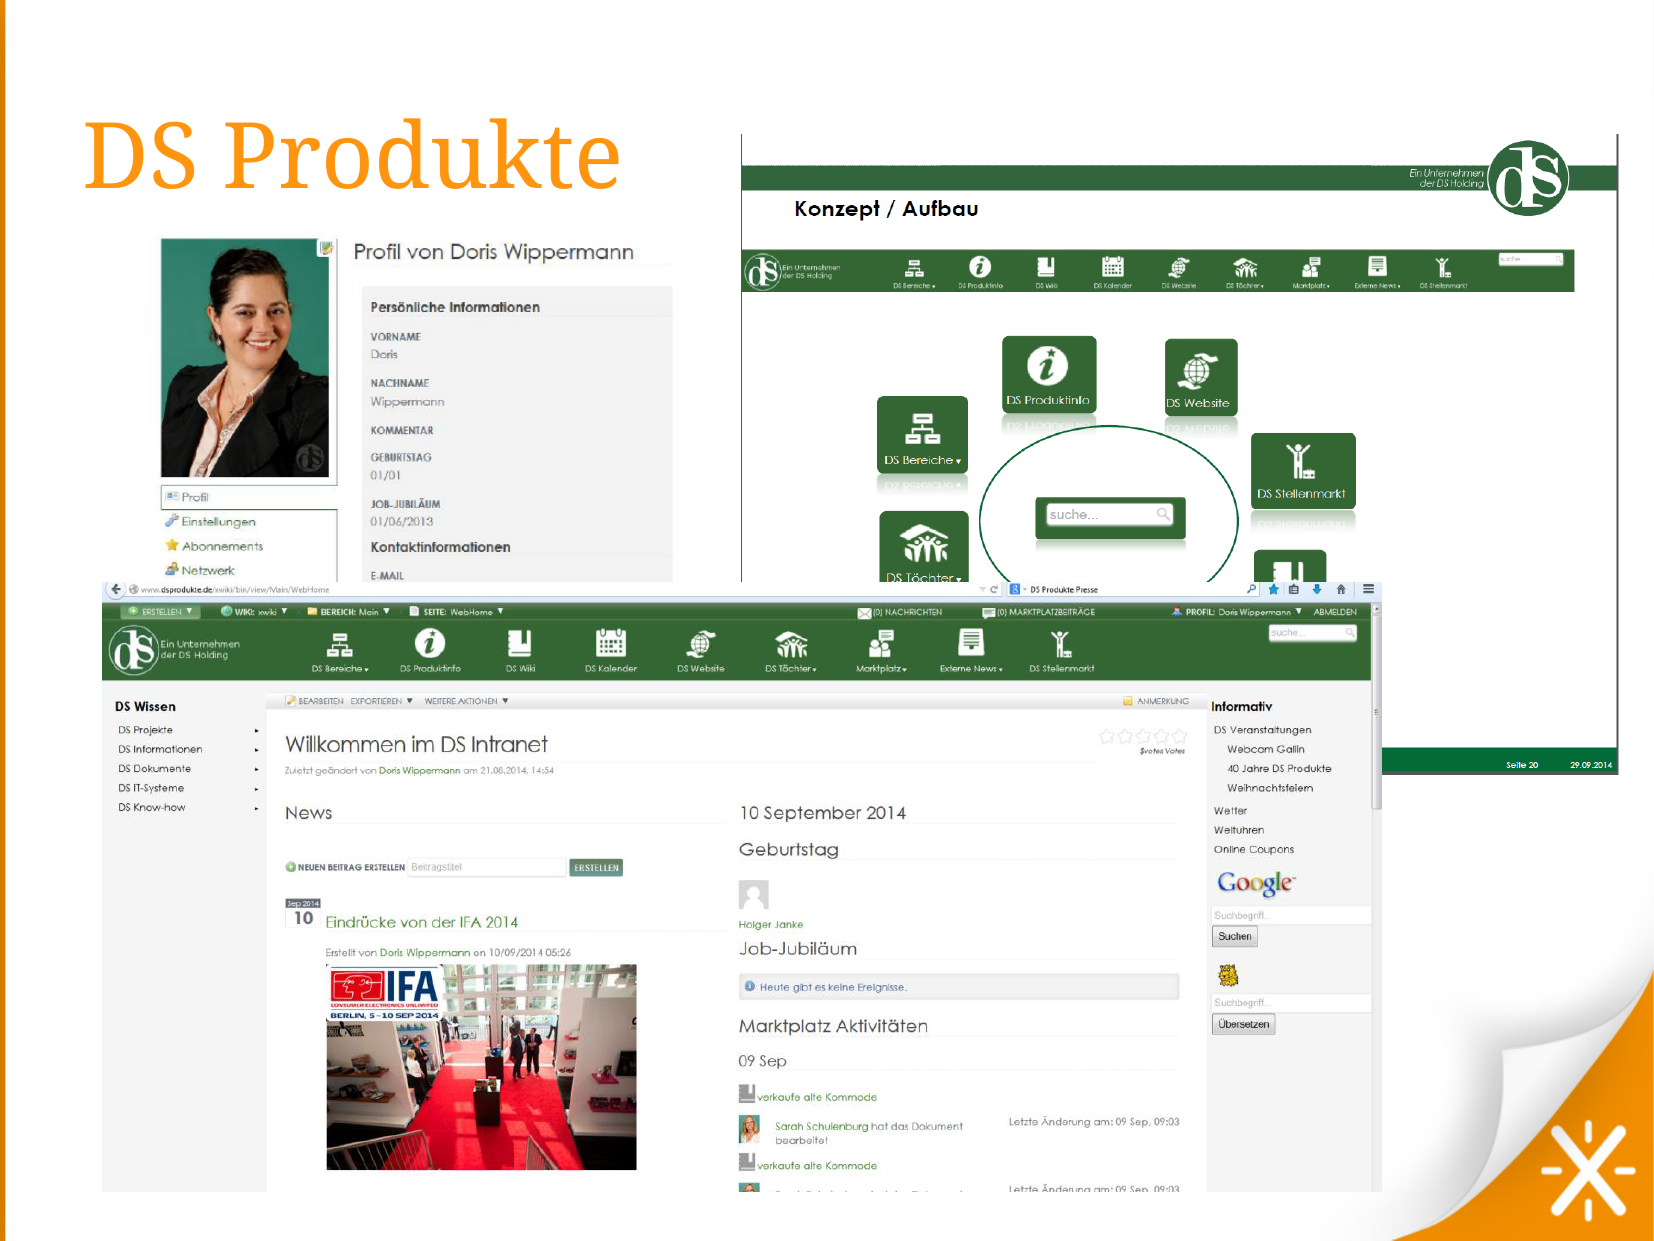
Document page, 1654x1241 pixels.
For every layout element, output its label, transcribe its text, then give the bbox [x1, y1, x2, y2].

title DS Produkte [82, 49, 1277, 257]
picture [0, 0, 1654, 1241]
